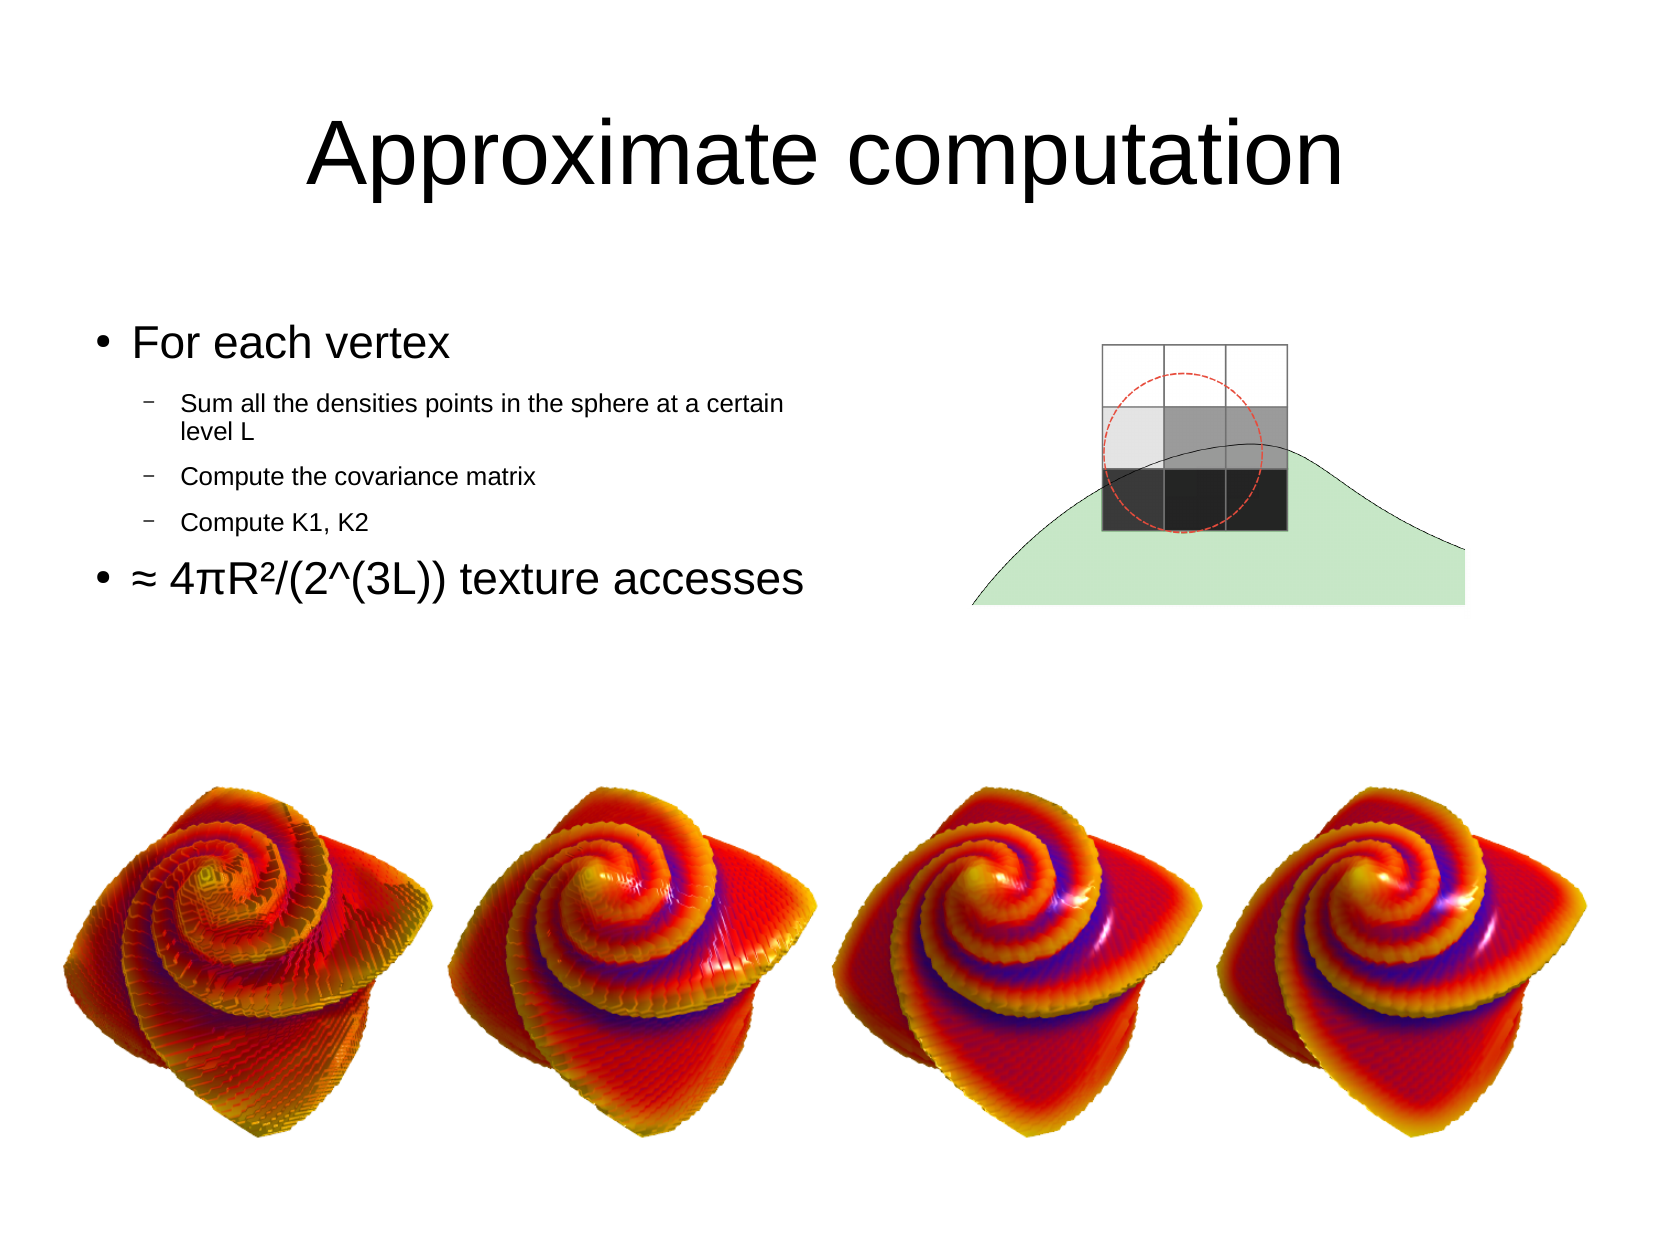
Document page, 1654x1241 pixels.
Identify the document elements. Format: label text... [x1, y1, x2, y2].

picture [967, 344, 1471, 619]
list For each vertex Sum all the densities points in the sphere at a certain level L Compute the covariance matrix Compute K1, K2 ≈ 4πR²/(2^(3L)) texture accesses [82, 316, 809, 661]
title Approximate computation [82, 49, 1571, 257]
picture [60, 719, 1594, 1163]
